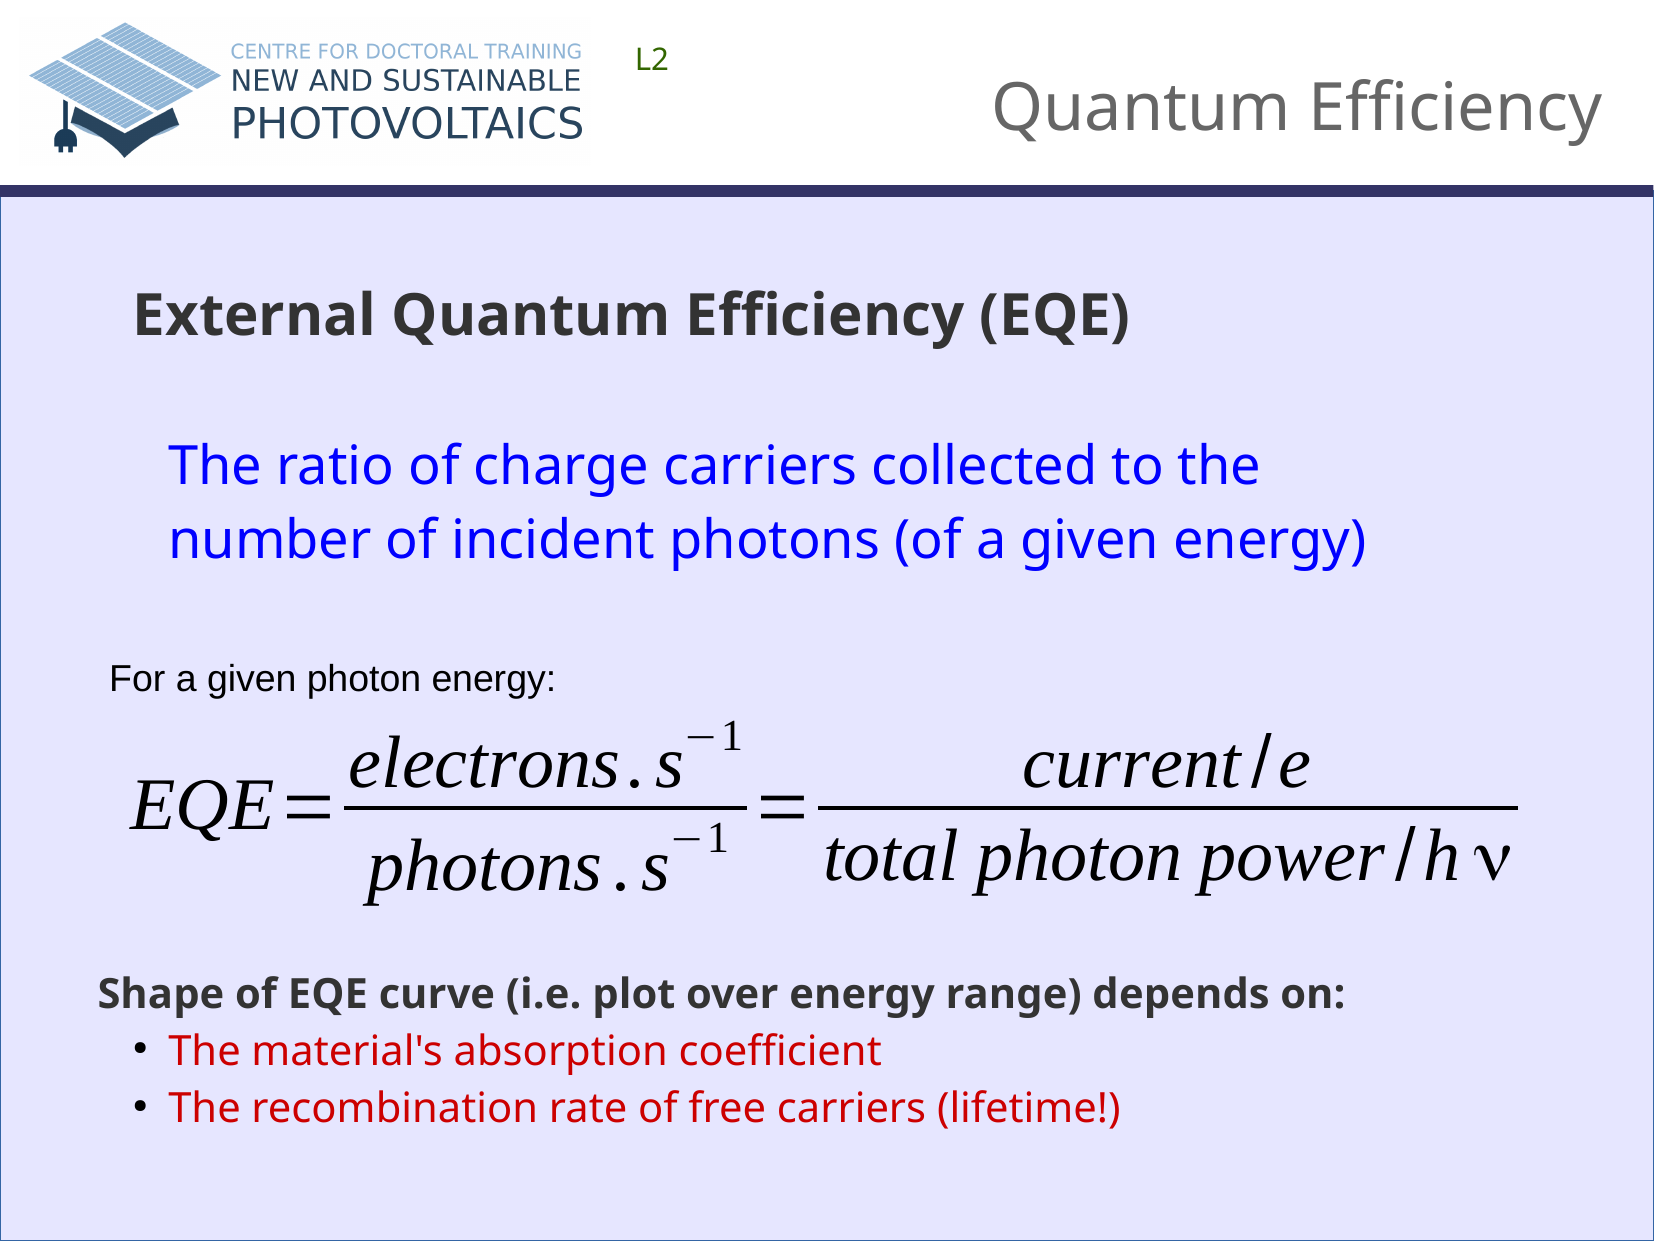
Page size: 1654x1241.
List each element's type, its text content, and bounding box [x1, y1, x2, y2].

text_box [0, 197, 1654, 1241]
text_box Shape of EQE curve (i.e. plot over energy range) depends on: The material's absorption coefficient The recombination rate of free carriers (lifetime!) [82, 956, 1453, 1241]
text_box External Quantum Efficiency (EQE) The ratio of charge carriers collected to the number of incident photons (of a given energy) [118, 265, 1489, 708]
text_box Quantum Efficiency [708, 51, 1619, 142]
text_box For a given photon energy: [94, 649, 572, 707]
text_box L2 [620, 29, 880, 80]
picture [19, 17, 591, 166]
chart [107, 708, 1539, 907]
